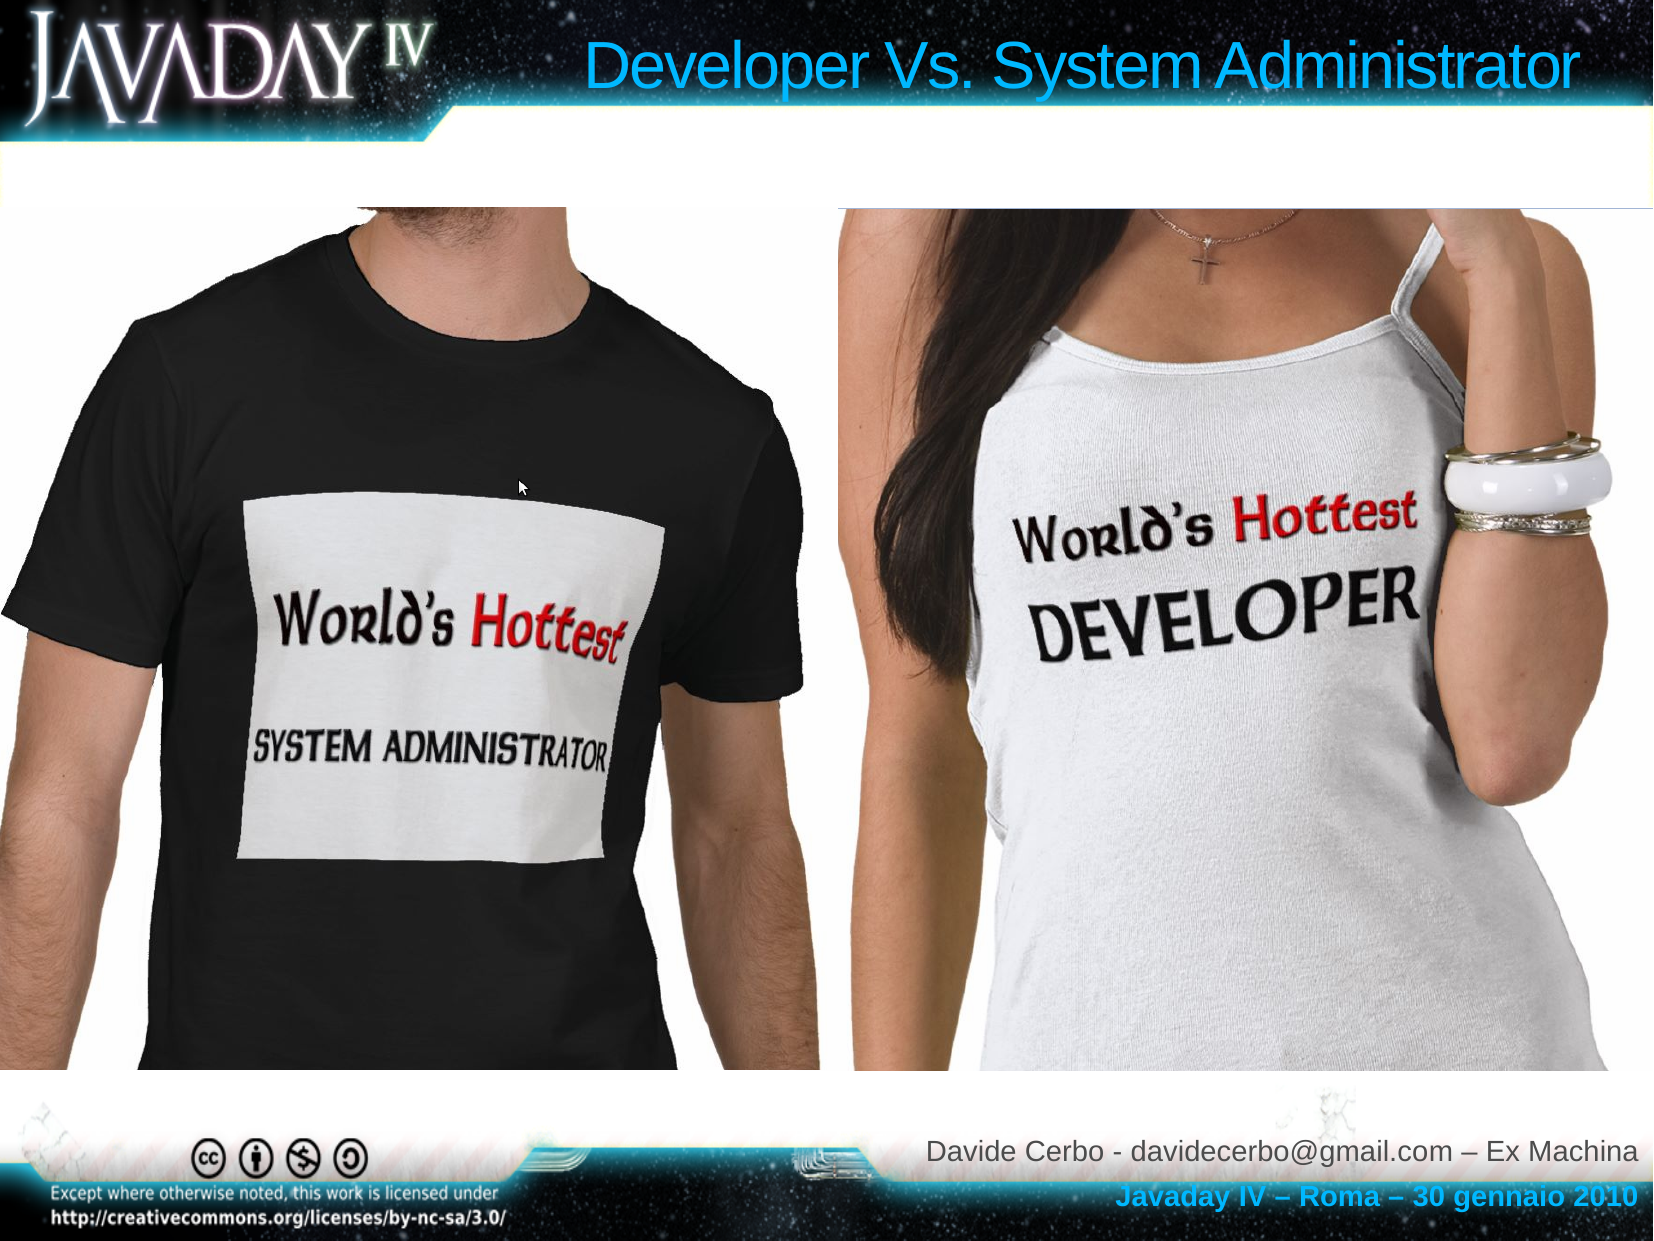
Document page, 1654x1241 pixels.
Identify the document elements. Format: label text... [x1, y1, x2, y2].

title Developer Vs. System Administrator [106, 14, 1583, 117]
picture [0, 0, 1653, 1241]
